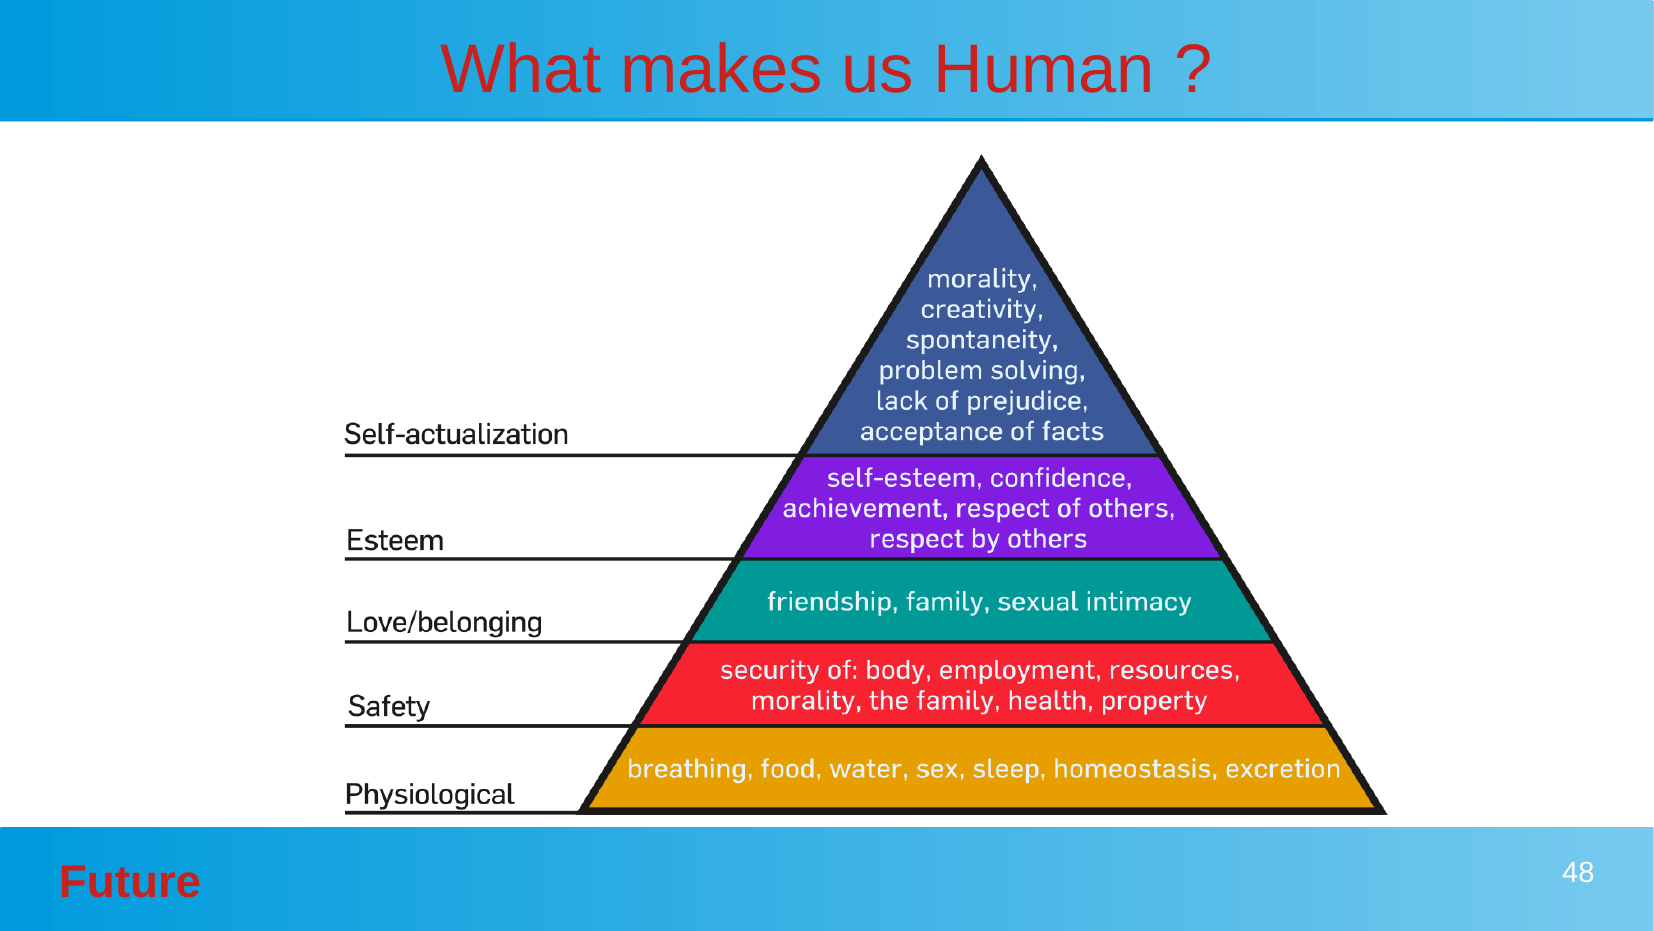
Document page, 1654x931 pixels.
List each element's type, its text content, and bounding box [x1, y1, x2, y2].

title What makes us Human ? [59, 29, 1595, 108]
picture [337, 125, 1388, 863]
